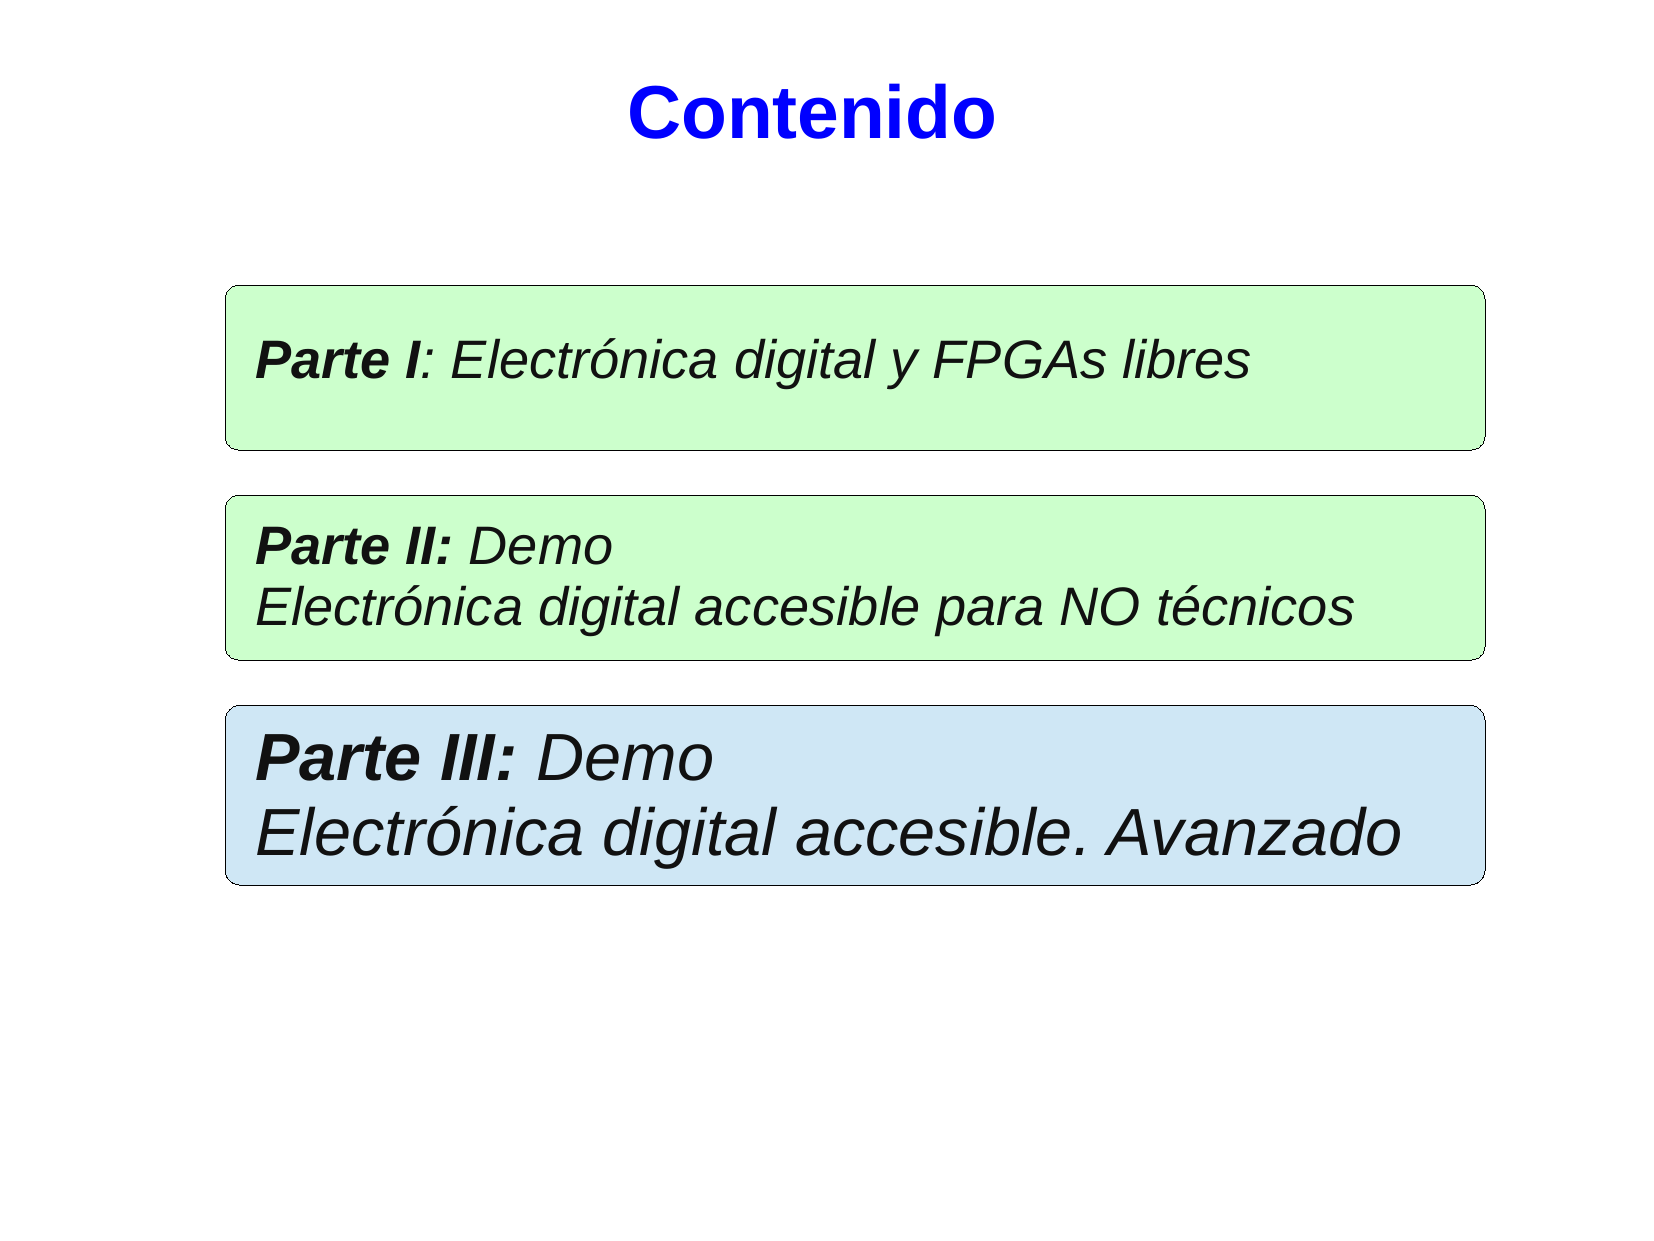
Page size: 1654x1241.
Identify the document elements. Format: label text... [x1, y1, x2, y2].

text_box Parte III: Demo Electrónica digital accesible. Avanzado [255, 720, 1411, 870]
text_box Parte II: Demo Electrónica digital accesible para NO técnicos [255, 515, 1411, 637]
text_box [225, 285, 1486, 451]
text_box [225, 705, 1486, 886]
text_box [225, 495, 1486, 661]
text_box Contenido [64, 59, 1561, 166]
text_box Parte I: Electrónica digital y FPGAs libres [255, 284, 1546, 435]
